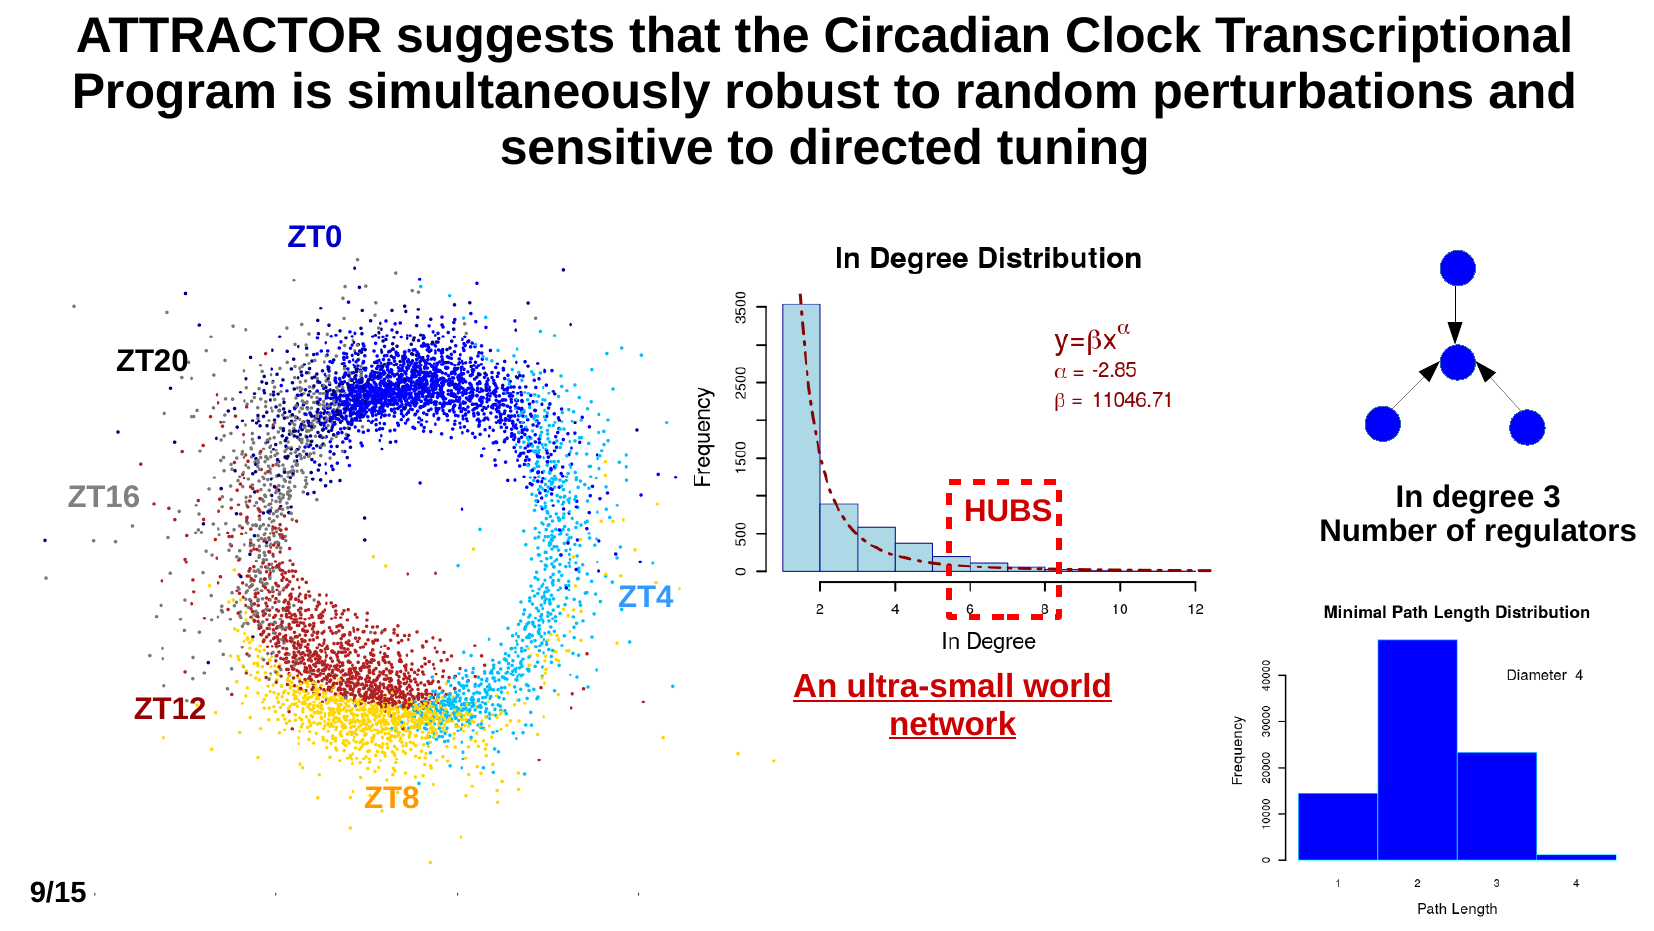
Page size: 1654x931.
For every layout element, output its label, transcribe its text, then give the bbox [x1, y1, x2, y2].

title ATTRACTOR suggests that the Circadian Clock Transcriptional Program is simultaneously robust to random perturbations and sensitive to directed tuning [30, 0, 1621, 203]
text_box An ultra-small world network [764, 660, 1142, 780]
text_box 9/15 [15, 840, 121, 917]
text_box ZT12 [119, 684, 285, 783]
text_box ZT8 [349, 772, 515, 872]
text_box [1365, 406, 1401, 442]
text_box ZT0 [272, 211, 438, 311]
text_box [1440, 250, 1476, 286]
text_box [1440, 344, 1476, 381]
text_box [949, 536, 1060, 617]
text_box In degree 3 Number of regulators [1290, 471, 1654, 584]
text_box ZT16 [52, 471, 218, 571]
text_box ZT20 [101, 335, 267, 435]
text_box [1509, 409, 1546, 446]
text_box ZT4 [603, 571, 694, 671]
text_box HUBS [927, 451, 1090, 536]
picture [0, 221, 1654, 931]
